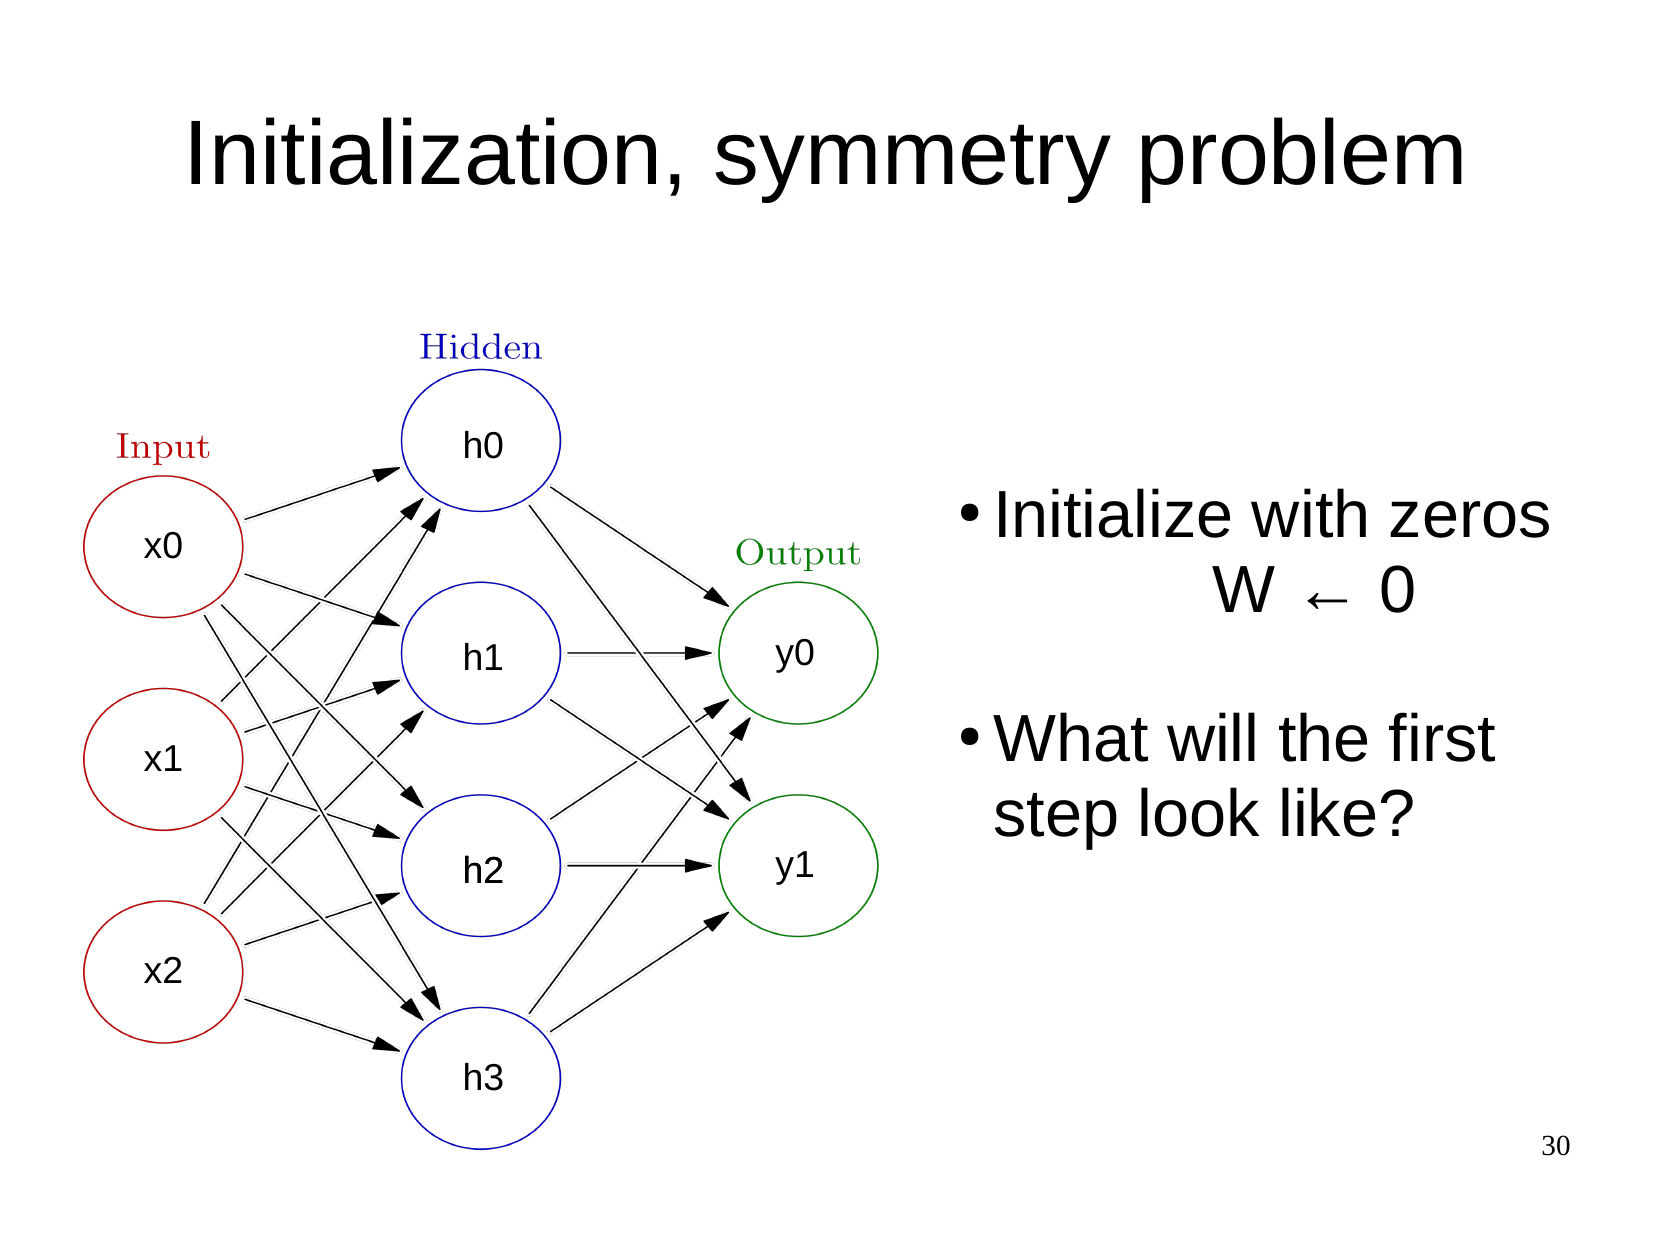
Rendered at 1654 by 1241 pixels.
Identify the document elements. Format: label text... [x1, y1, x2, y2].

text_box Initialize with zeros W ← 0 What will the first step look like? [943, 469, 1651, 859]
text_box y1 [760, 836, 830, 894]
text_box h1 [447, 629, 519, 687]
text_box h0 [447, 416, 519, 474]
text_box x0 [128, 517, 198, 575]
title Initialization, symmetry problem [82, 49, 1571, 257]
text_box x1 [128, 729, 199, 787]
text_box h2 [447, 842, 520, 899]
text_box y0 [760, 623, 830, 681]
text_box x2 [128, 942, 199, 1000]
picture [83, 329, 881, 1186]
text_box h3 [447, 1048, 520, 1106]
